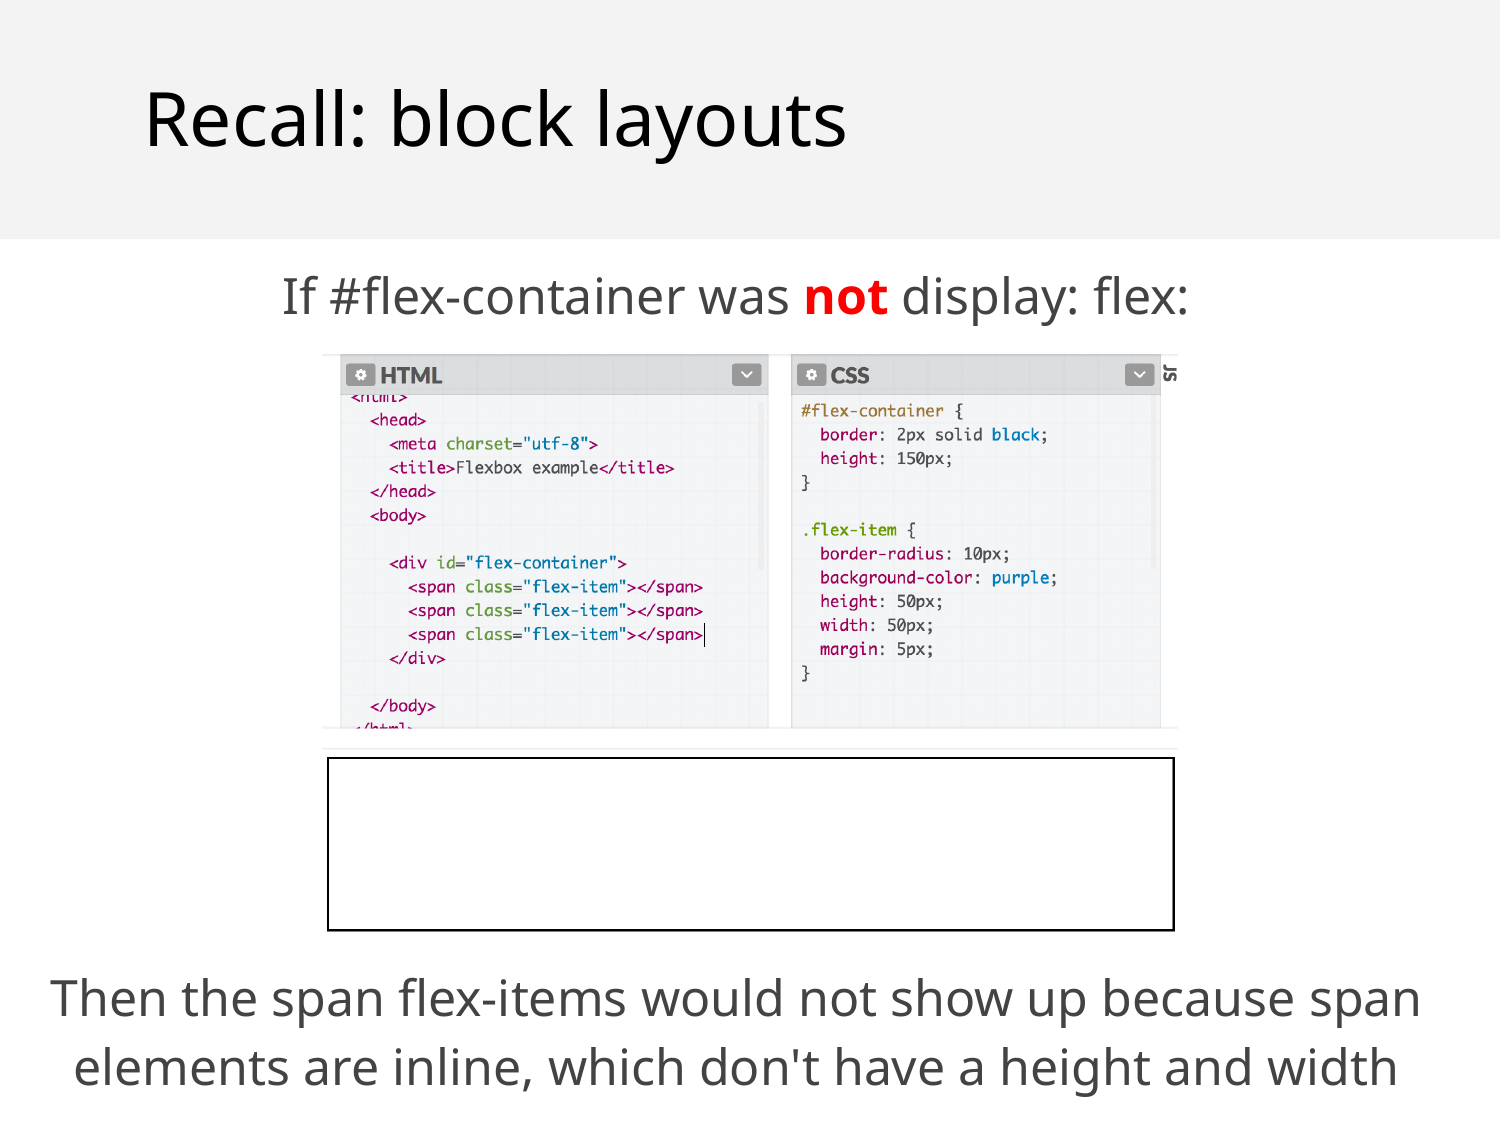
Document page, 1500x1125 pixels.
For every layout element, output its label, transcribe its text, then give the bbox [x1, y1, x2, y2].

list Then the span flex-items would not show up because span elements are inline, which don't have a height and width [12, 942, 1462, 1124]
title Recall: block layouts [128, 56, 1372, 183]
list If #flex-container was not display: flex: [128, 240, 1345, 490]
picture [322, 490, 1178, 942]
